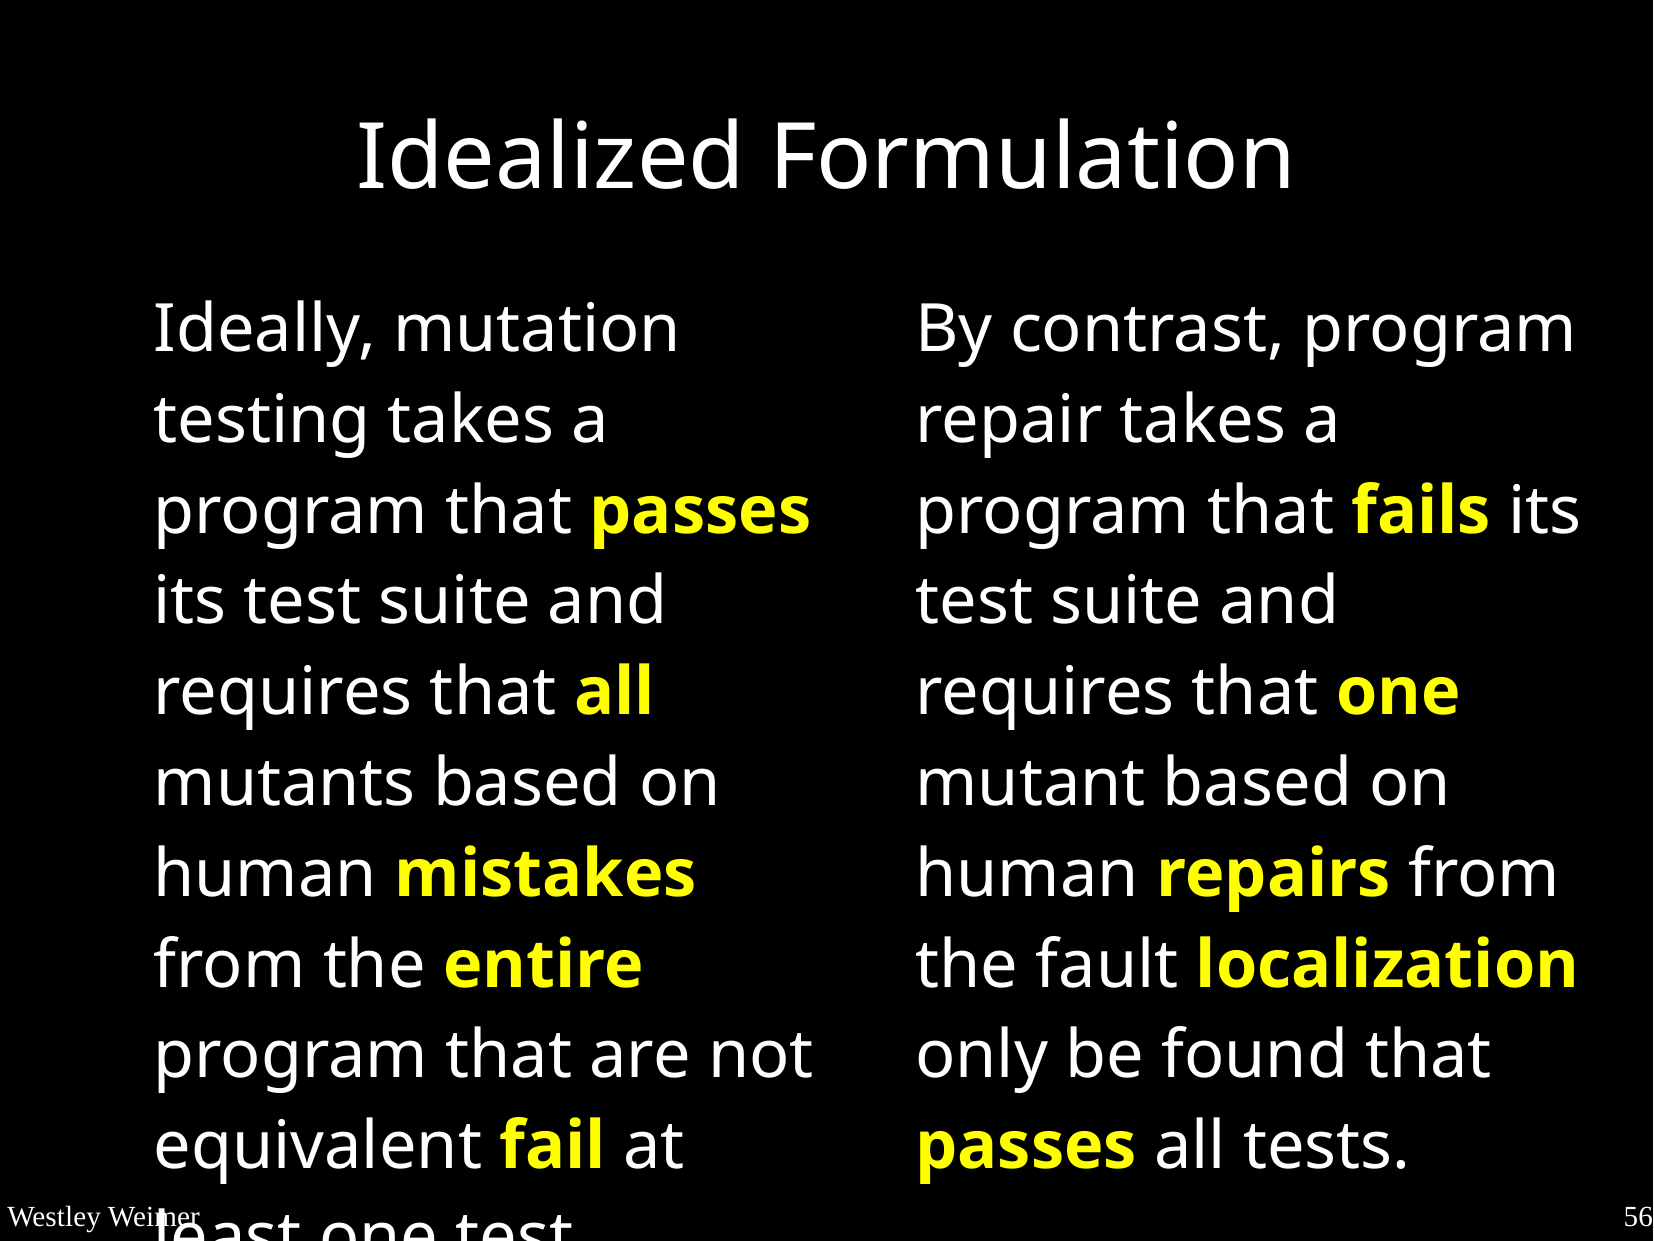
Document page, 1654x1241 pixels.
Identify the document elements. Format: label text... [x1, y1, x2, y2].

title Idealized Formulation [82, 49, 1571, 257]
list By contrast, program repair takes a program that fails its test suite and requires that one mutant based on human repairs from the fault localization only be found that passes all tests. [844, 280, 1587, 1100]
list Ideally, mutation testing takes a program that passes its test suite and requires that all mutants based on human mistakes from the entire program that are not equivalent fail at least one test. [82, 280, 826, 1134]
